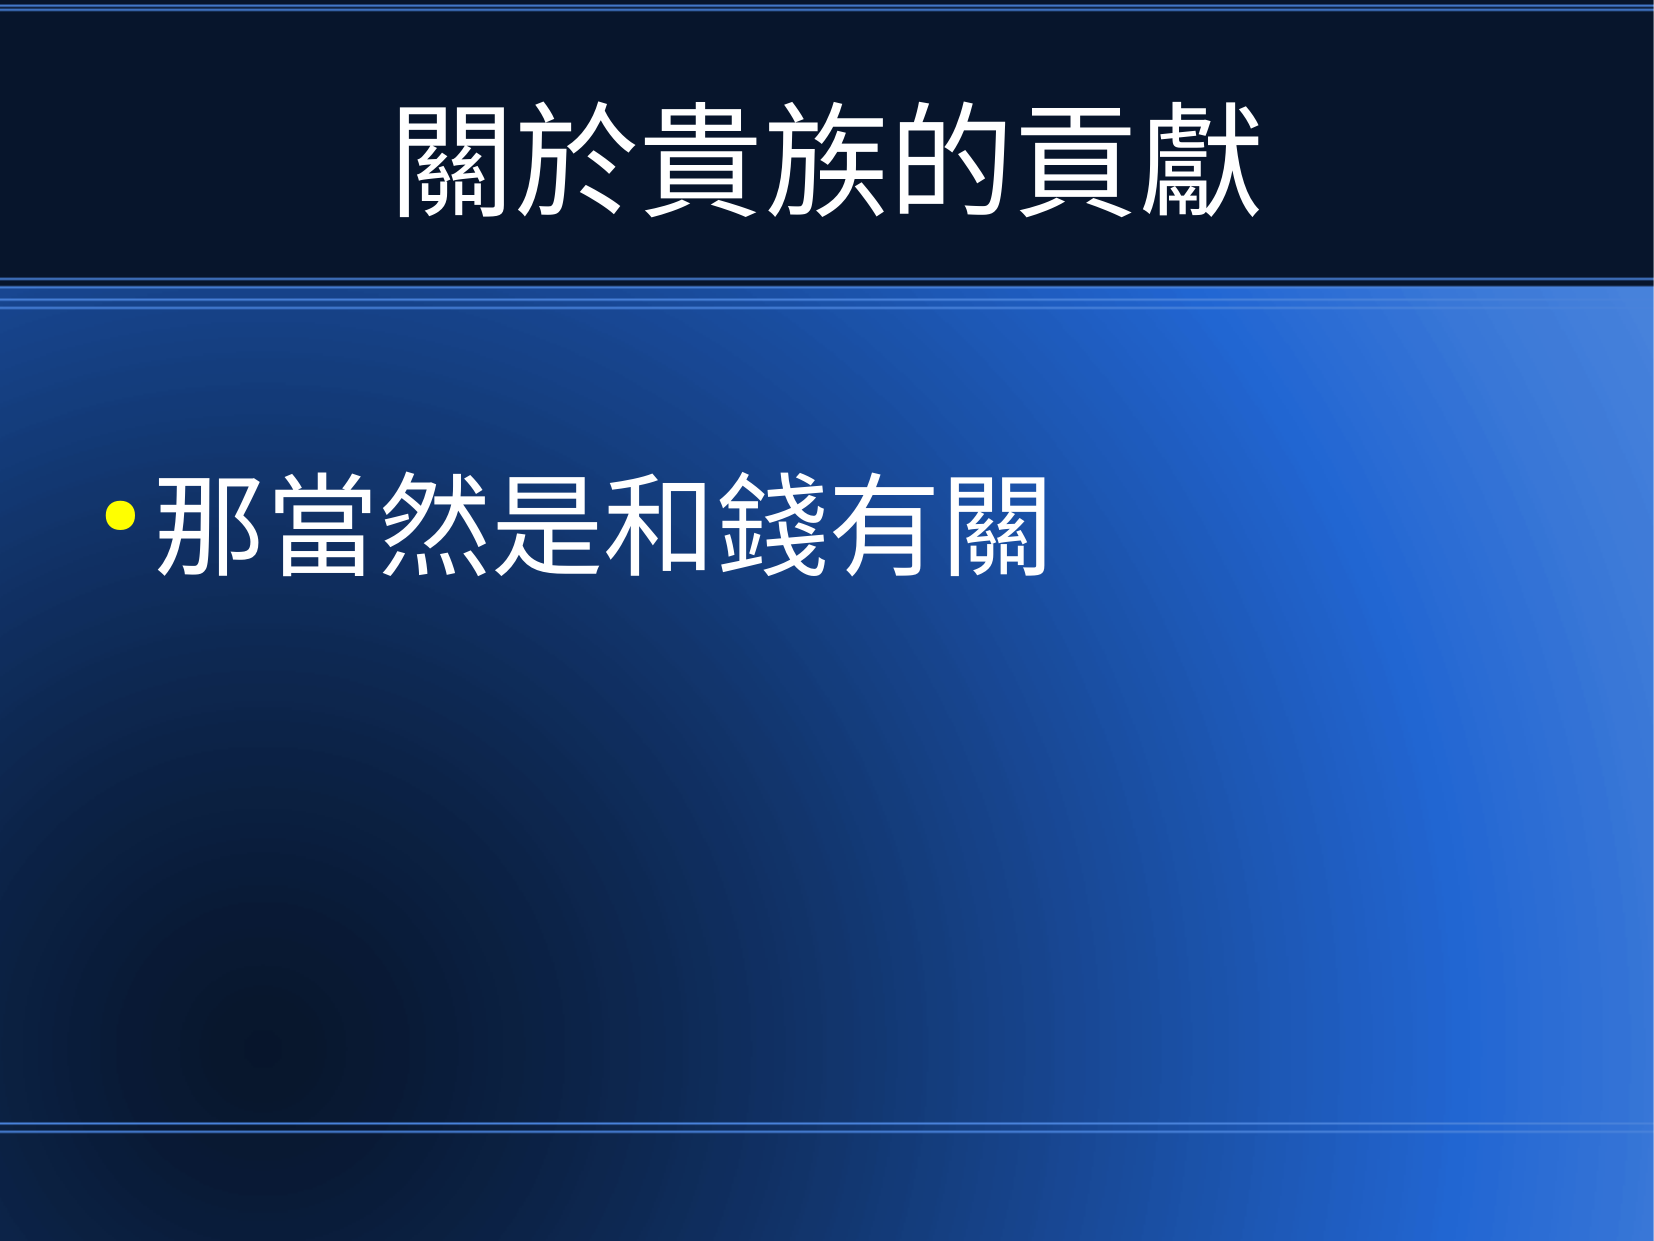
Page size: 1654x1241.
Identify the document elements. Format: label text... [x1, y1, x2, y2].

picture [0, 0, 1654, 1241]
title 關於貴族的貢獻 [82, 49, 1571, 257]
list 那當然是和錢有關 [82, 355, 1571, 1241]
